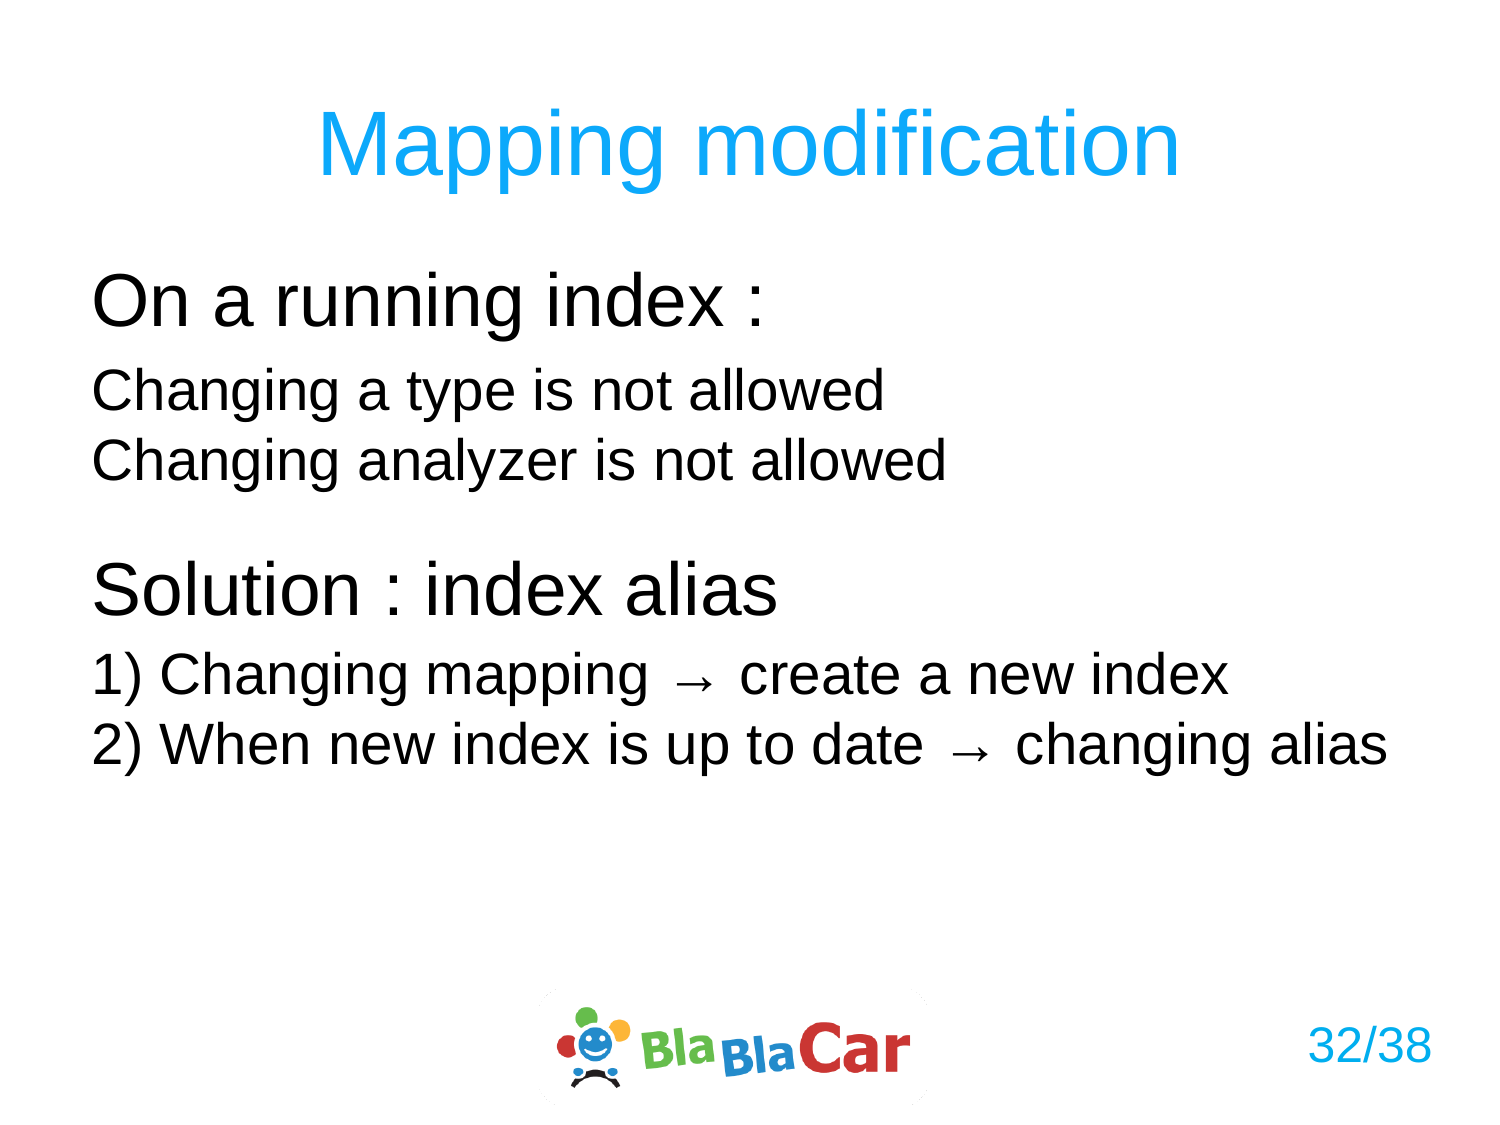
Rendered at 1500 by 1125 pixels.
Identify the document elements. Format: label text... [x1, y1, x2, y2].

title Mapping modification [75, 45, 1426, 233]
text_box On a running index : [76, 243, 1424, 344]
text_box Changing a type is not allowed Changing analyzer is not allowed [76, 344, 1424, 501]
text_box Solution : index alias [76, 533, 1424, 628]
text_box 1) Changing mapping → create a new index 2) When new index is up to date → changing alias [76, 628, 1424, 784]
